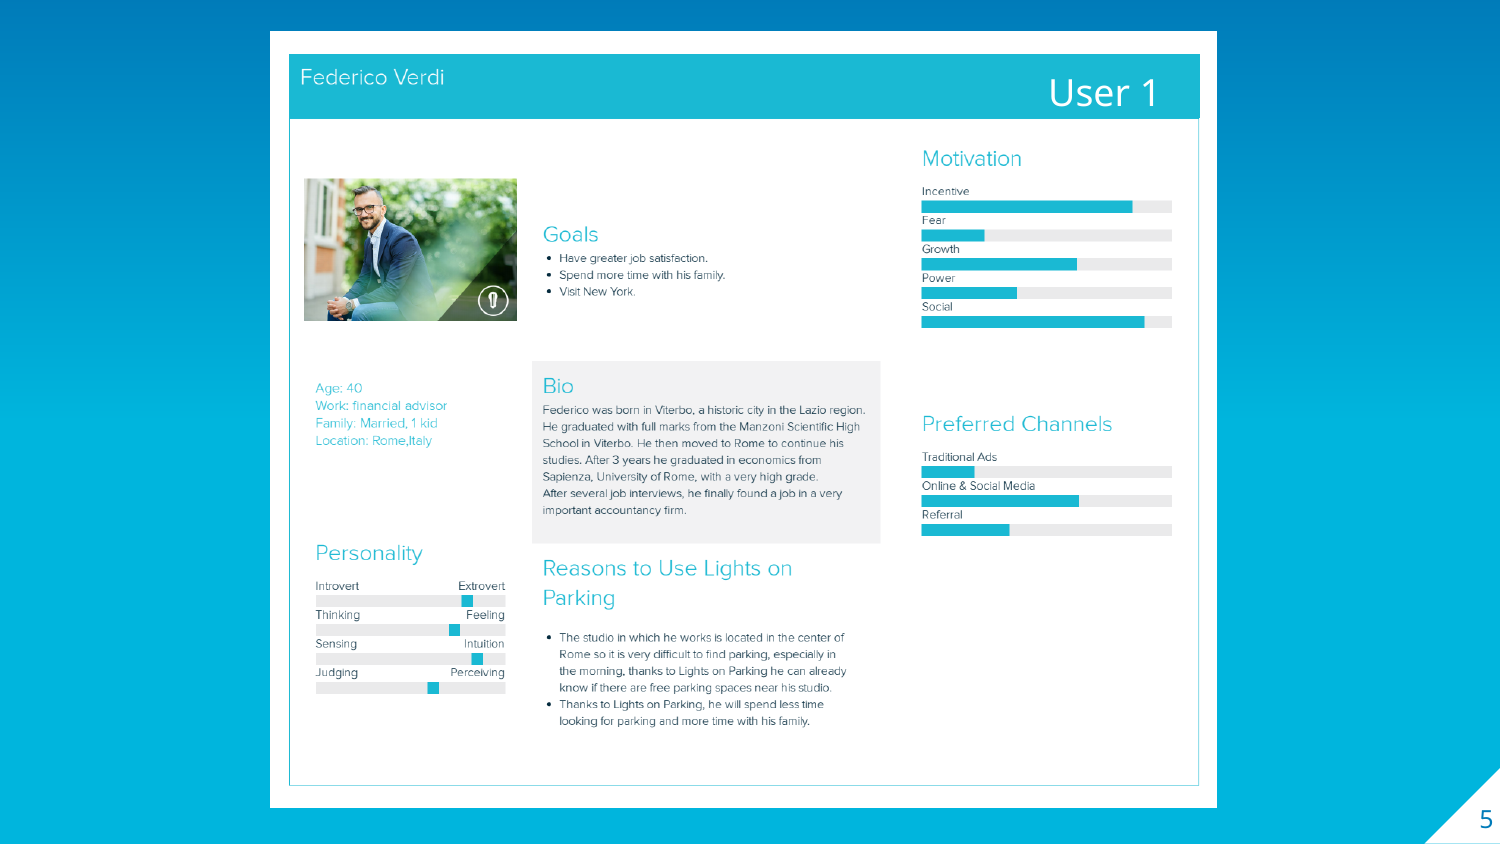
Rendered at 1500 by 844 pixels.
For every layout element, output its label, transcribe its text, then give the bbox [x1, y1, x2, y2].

picture [270, 32, 1217, 808]
text_box User 1 [1033, 59, 1388, 118]
slide_number <numero> [1418, 760, 1494, 838]
